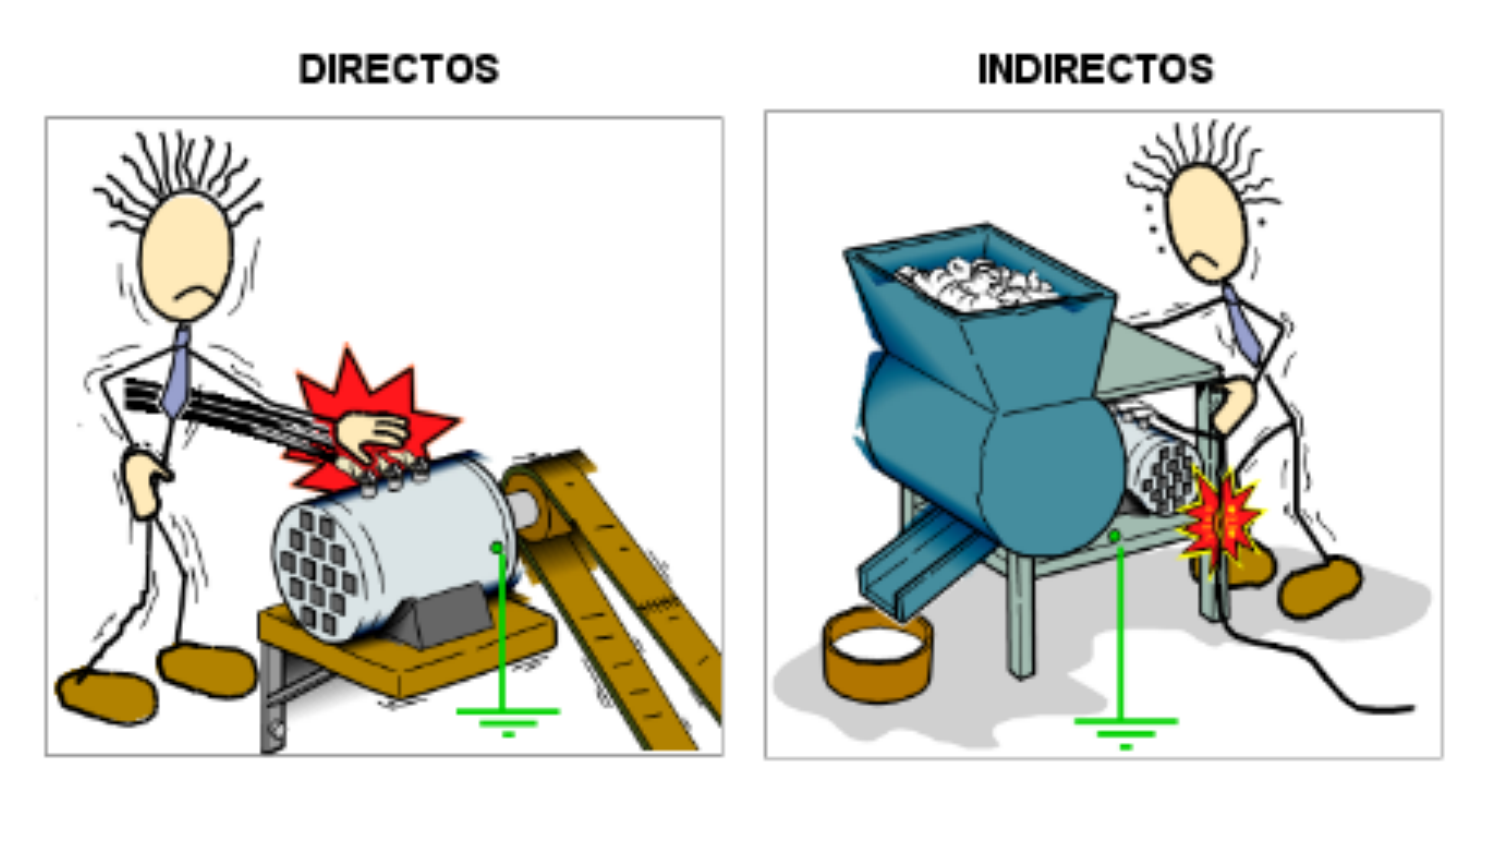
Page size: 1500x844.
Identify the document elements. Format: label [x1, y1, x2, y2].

picture [28, 28, 1473, 787]
